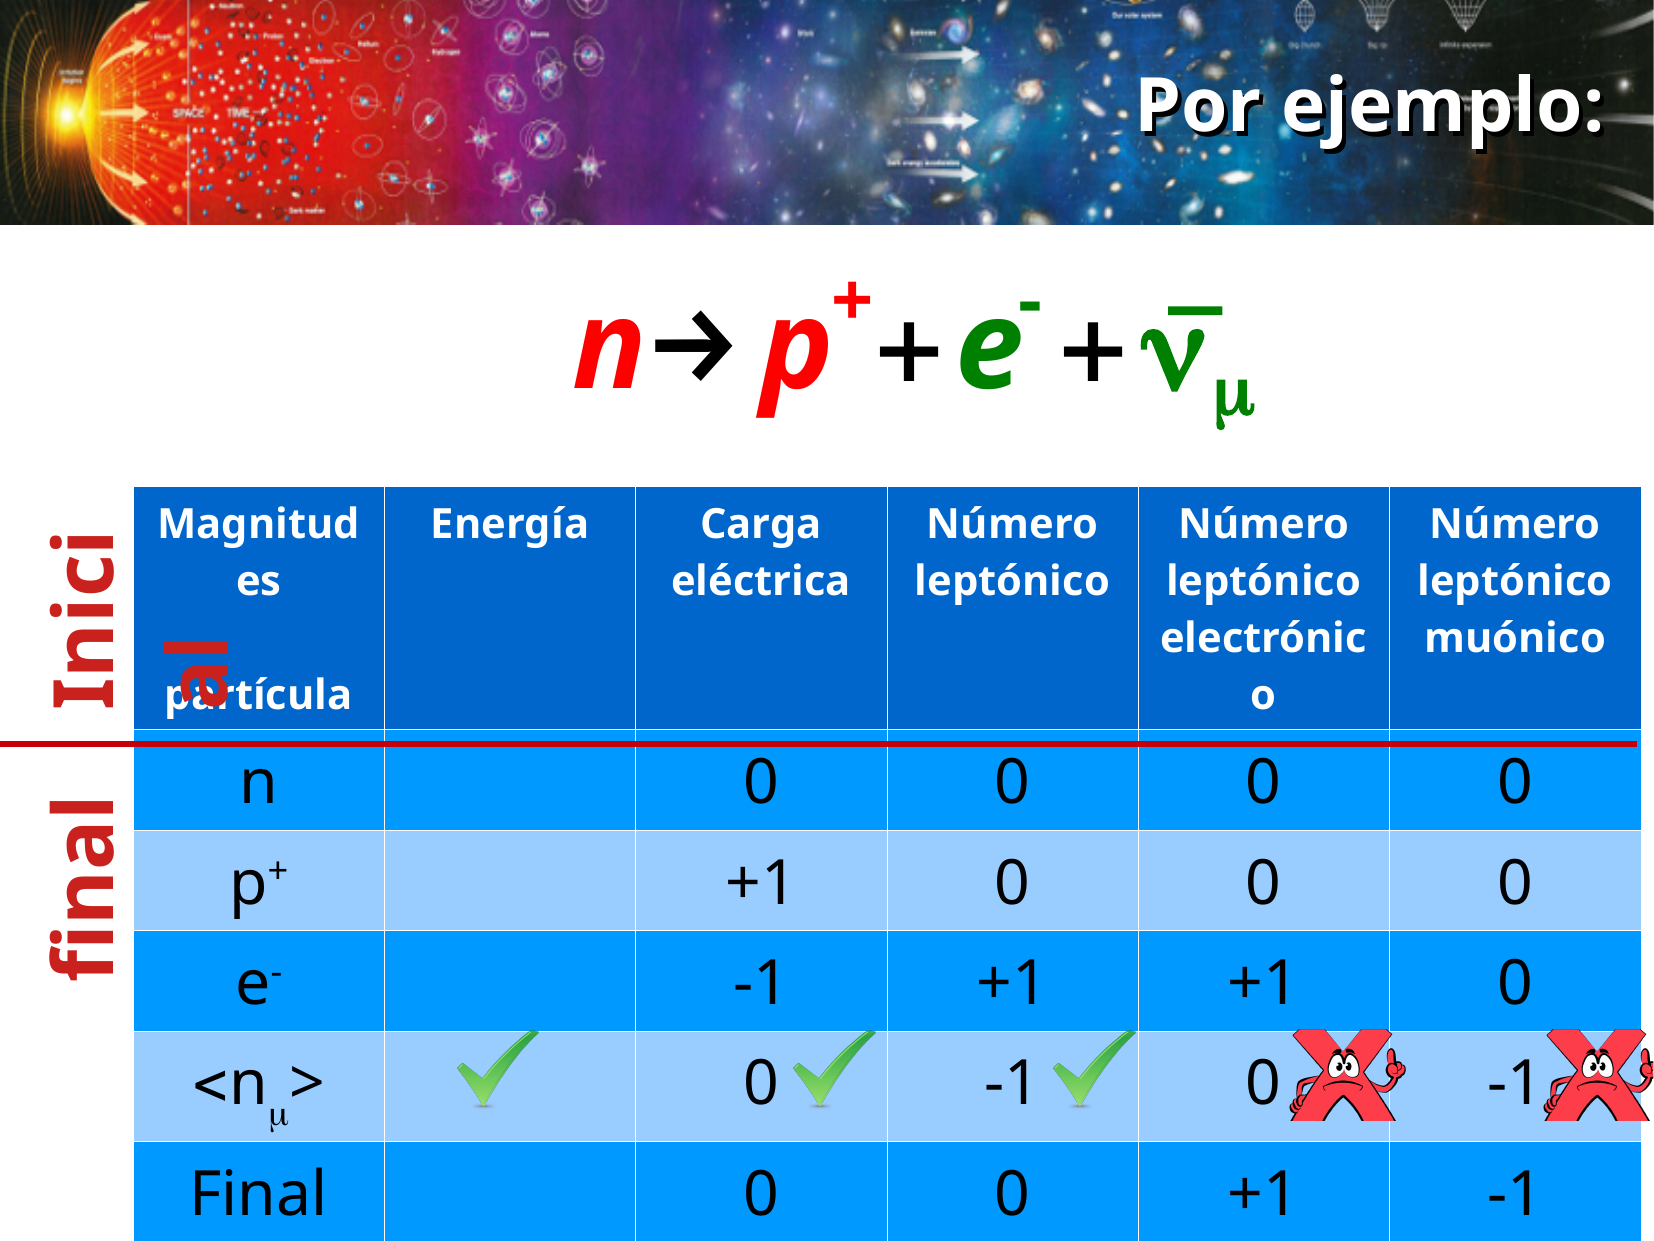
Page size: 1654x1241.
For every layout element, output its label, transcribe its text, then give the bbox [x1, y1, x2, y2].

picture [1289, 1029, 1406, 1121]
table_cell +1 [1139, 1142, 1389, 1241]
table_cell 0 [1139, 1032, 1389, 1141]
chart [562, 255, 1266, 433]
table_header Magnitudes partícula [134, 487, 384, 729]
table_cell [385, 730, 635, 741]
title Por ejemplo: [45, 15, 1606, 191]
table_header Carga eléctrica [636, 487, 887, 729]
table_cell [385, 1142, 635, 1241]
table_cell -1 [1390, 1142, 1641, 1241]
table_cell 0 [888, 747, 1138, 830]
text_box final [17, 810, 134, 998]
table_cell 0 [636, 1032, 887, 1141]
table_cell 0 [1139, 831, 1389, 930]
table_cell <nm> [134, 1032, 384, 1141]
table_cell [385, 931, 635, 1031]
table_cell +1 [888, 931, 1138, 1031]
text_box Inicial [17, 486, 134, 726]
table_cell 0 [636, 1142, 887, 1241]
table_cell Final [134, 1142, 384, 1241]
picture [457, 1030, 539, 1111]
picture [793, 1030, 876, 1111]
table_cell 0 [636, 747, 887, 830]
table_cell -1 [636, 931, 887, 1031]
table_cell 0 [1139, 747, 1389, 830]
table_cell +1 [1139, 931, 1389, 1031]
table_cell 0 [1390, 831, 1641, 930]
table_header Número leptónico electrónico [1139, 487, 1389, 729]
table_cell 0 [636, 730, 887, 741]
picture [1543, 1029, 1654, 1121]
table_cell n [134, 730, 384, 741]
picture [1053, 1030, 1136, 1111]
table_cell [385, 831, 635, 930]
table_cell +1 [636, 831, 887, 930]
table_cell -1 [1390, 1032, 1641, 1141]
table_cell n [134, 747, 384, 830]
table_cell 0 [888, 730, 1138, 741]
table_header Número leptónico muónico [1390, 487, 1641, 729]
table_cell [385, 1032, 635, 1141]
table_header Energía [385, 487, 635, 729]
table_cell p+ [134, 831, 384, 930]
table_cell [385, 747, 635, 830]
table_header Número leptónico [888, 487, 1138, 729]
table_cell -1 [888, 1032, 1138, 1141]
picture [0, 0, 1654, 225]
table_cell e- [134, 931, 384, 1031]
table_cell 0 [1390, 730, 1641, 830]
table_cell 0 [1139, 730, 1389, 741]
table_cell 0 [888, 831, 1138, 930]
table_cell 0 [888, 1142, 1138, 1241]
table_cell 0 [1390, 931, 1641, 1031]
